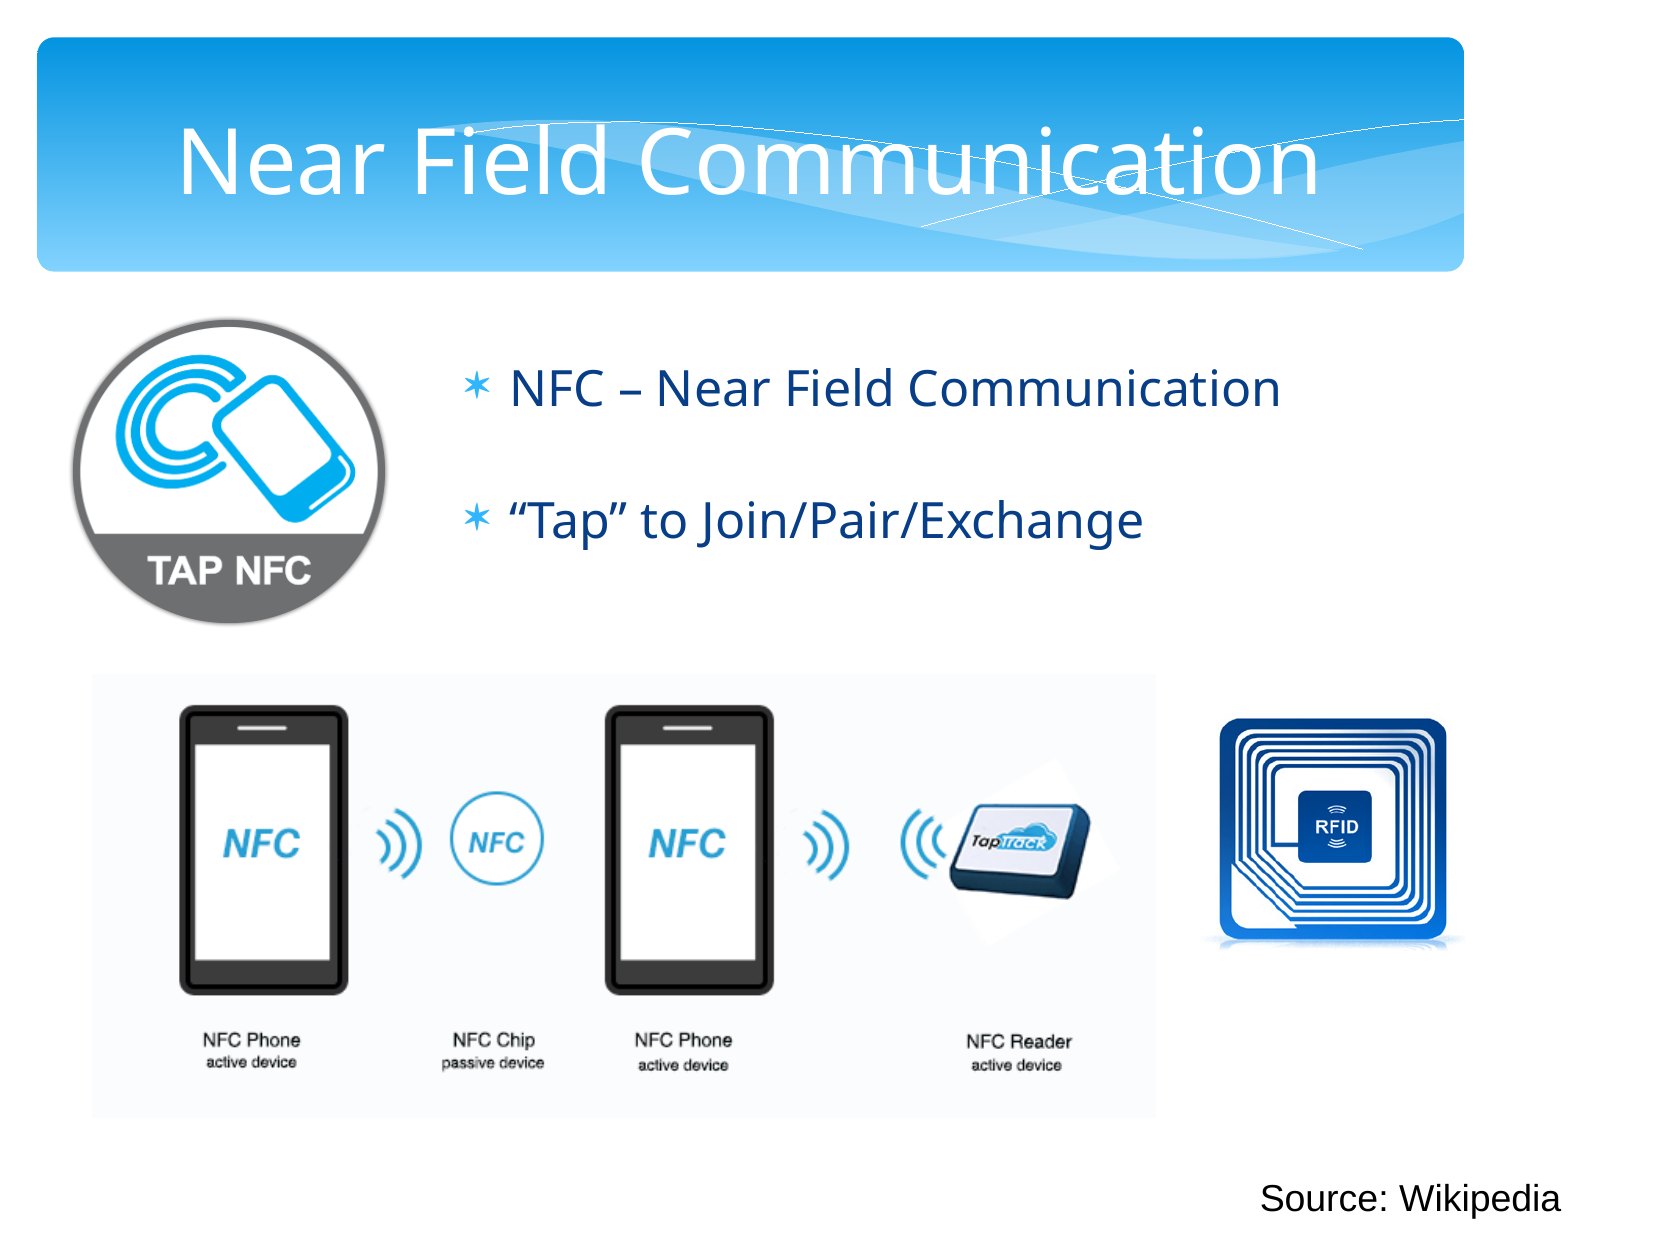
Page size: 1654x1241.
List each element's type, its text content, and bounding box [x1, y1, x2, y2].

text_box Source: Wikipedia [1245, 1170, 1621, 1227]
picture [92, 674, 1156, 1118]
list NFC – Near Field Communication “Tap” to Join/Pair/Exchange [450, 348, 1411, 571]
picture [67, 314, 391, 630]
title Near Field Communication [74, 55, 1425, 261]
picture [1200, 714, 1466, 961]
